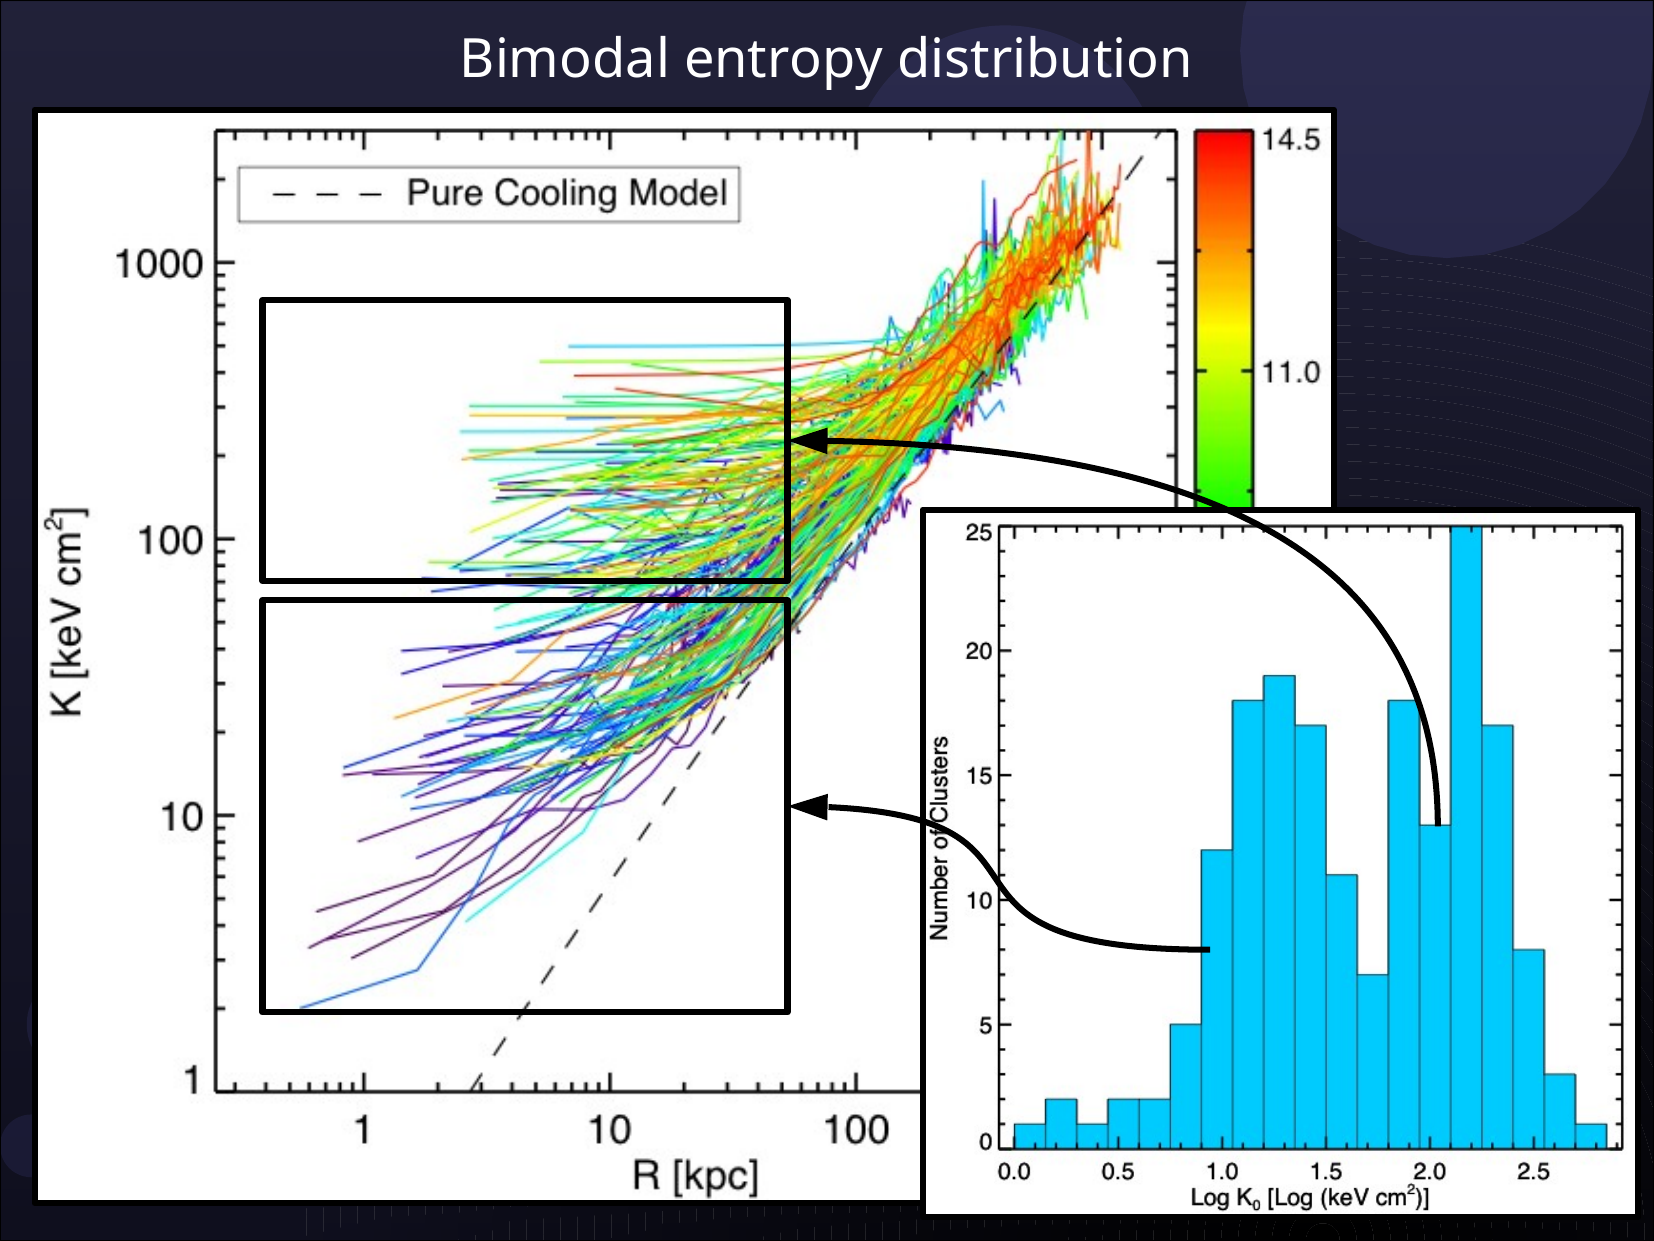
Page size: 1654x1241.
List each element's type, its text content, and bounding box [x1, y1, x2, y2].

picture [1420, 721, 1434, 826]
picture [266, 603, 784, 1009]
picture [925, 512, 1413, 976]
picture [925, 512, 1636, 1214]
text_box Bimodal entropy distribution [38, 19, 1615, 97]
picture [266, 303, 784, 578]
picture [37, 112, 1331, 1201]
